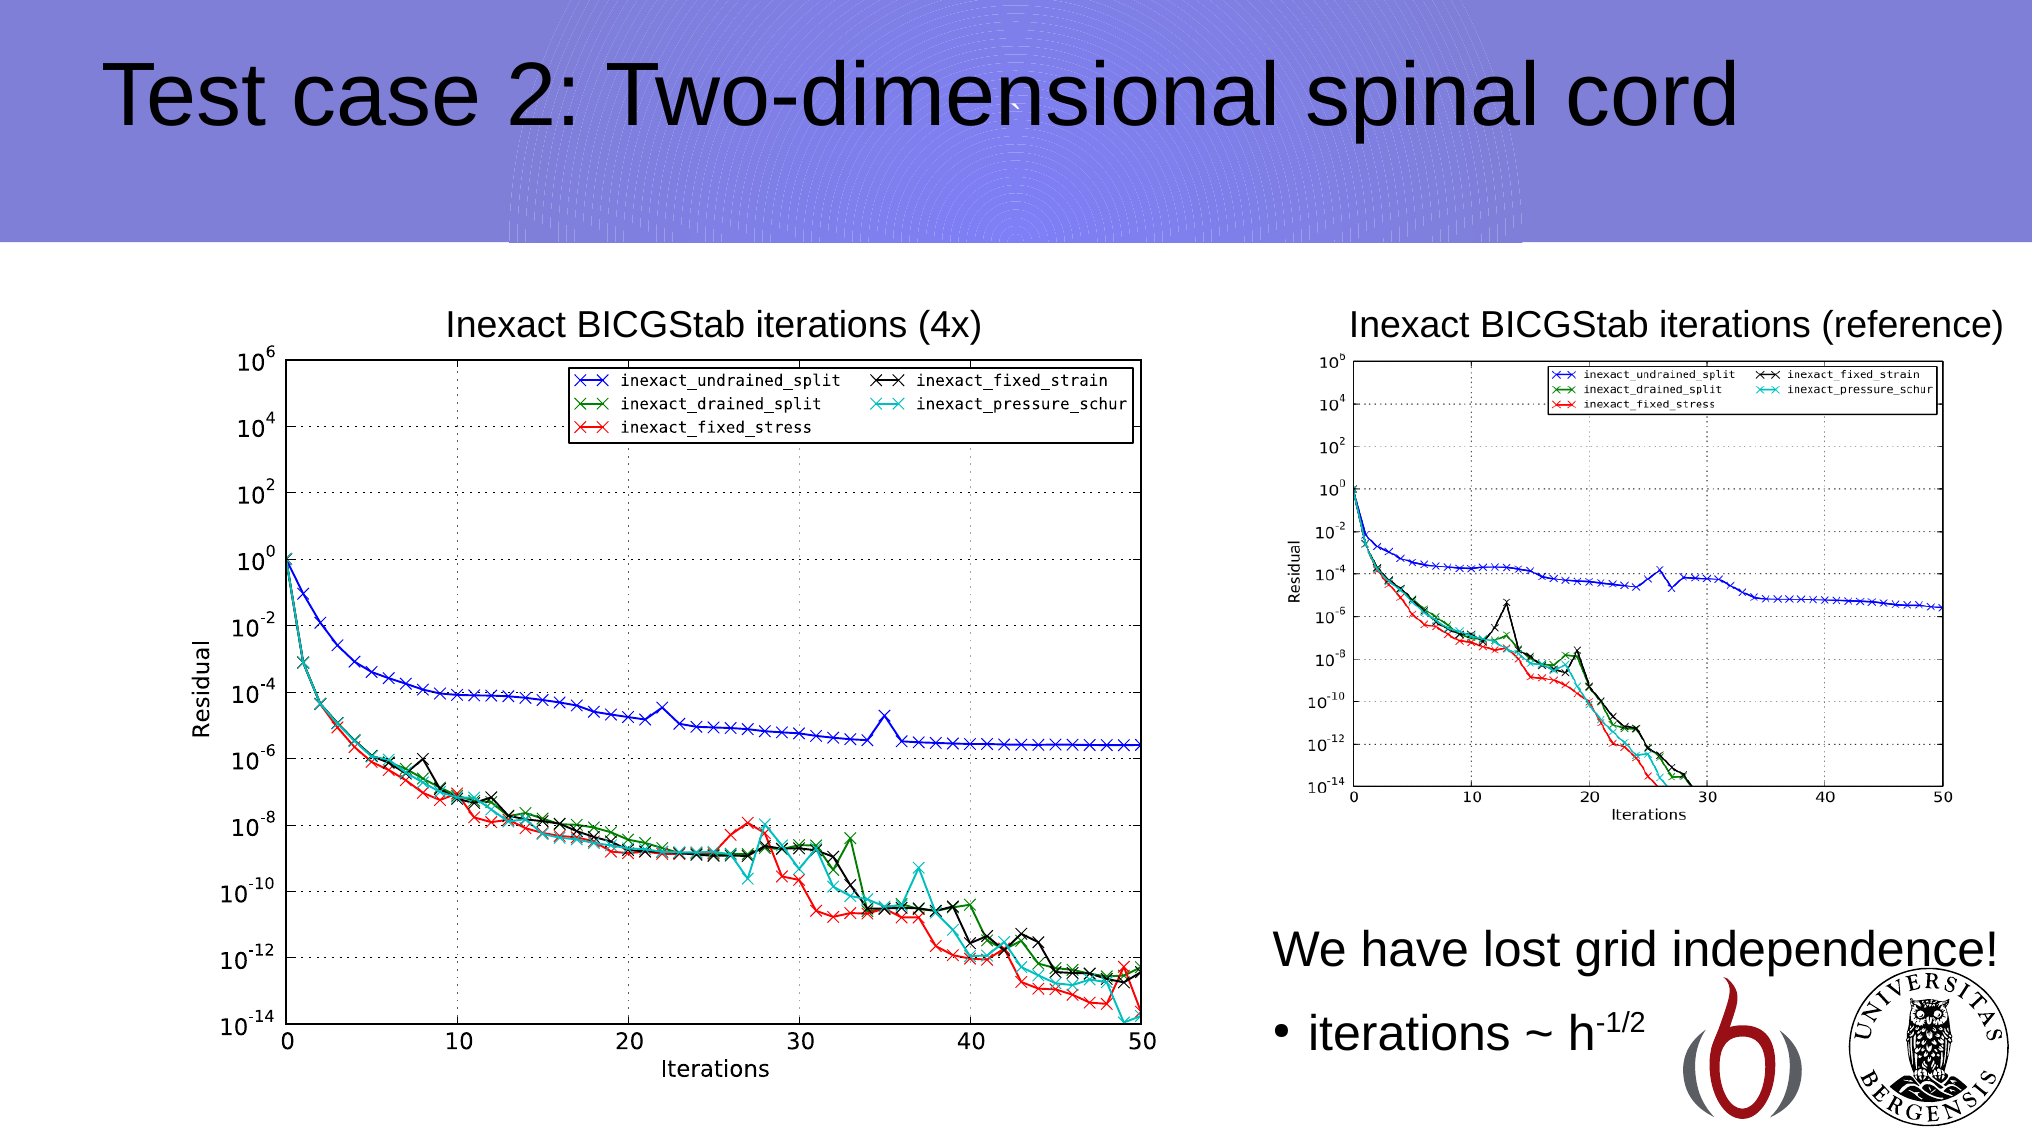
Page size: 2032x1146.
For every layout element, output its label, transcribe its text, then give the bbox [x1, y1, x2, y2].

title Test case 2: Two-dimensional spinal cord [101, 43, 1930, 145]
picture [147, 275, 1252, 1109]
text_box Inexact BICGStab iterations (4x) [430, 296, 998, 353]
text_box We have lost grid independence! iterations ~ h-1/2 [1257, 885, 2015, 1043]
picture [1257, 307, 2018, 839]
text_box Inexact BICGStab iterations (reference) [1334, 296, 2020, 353]
